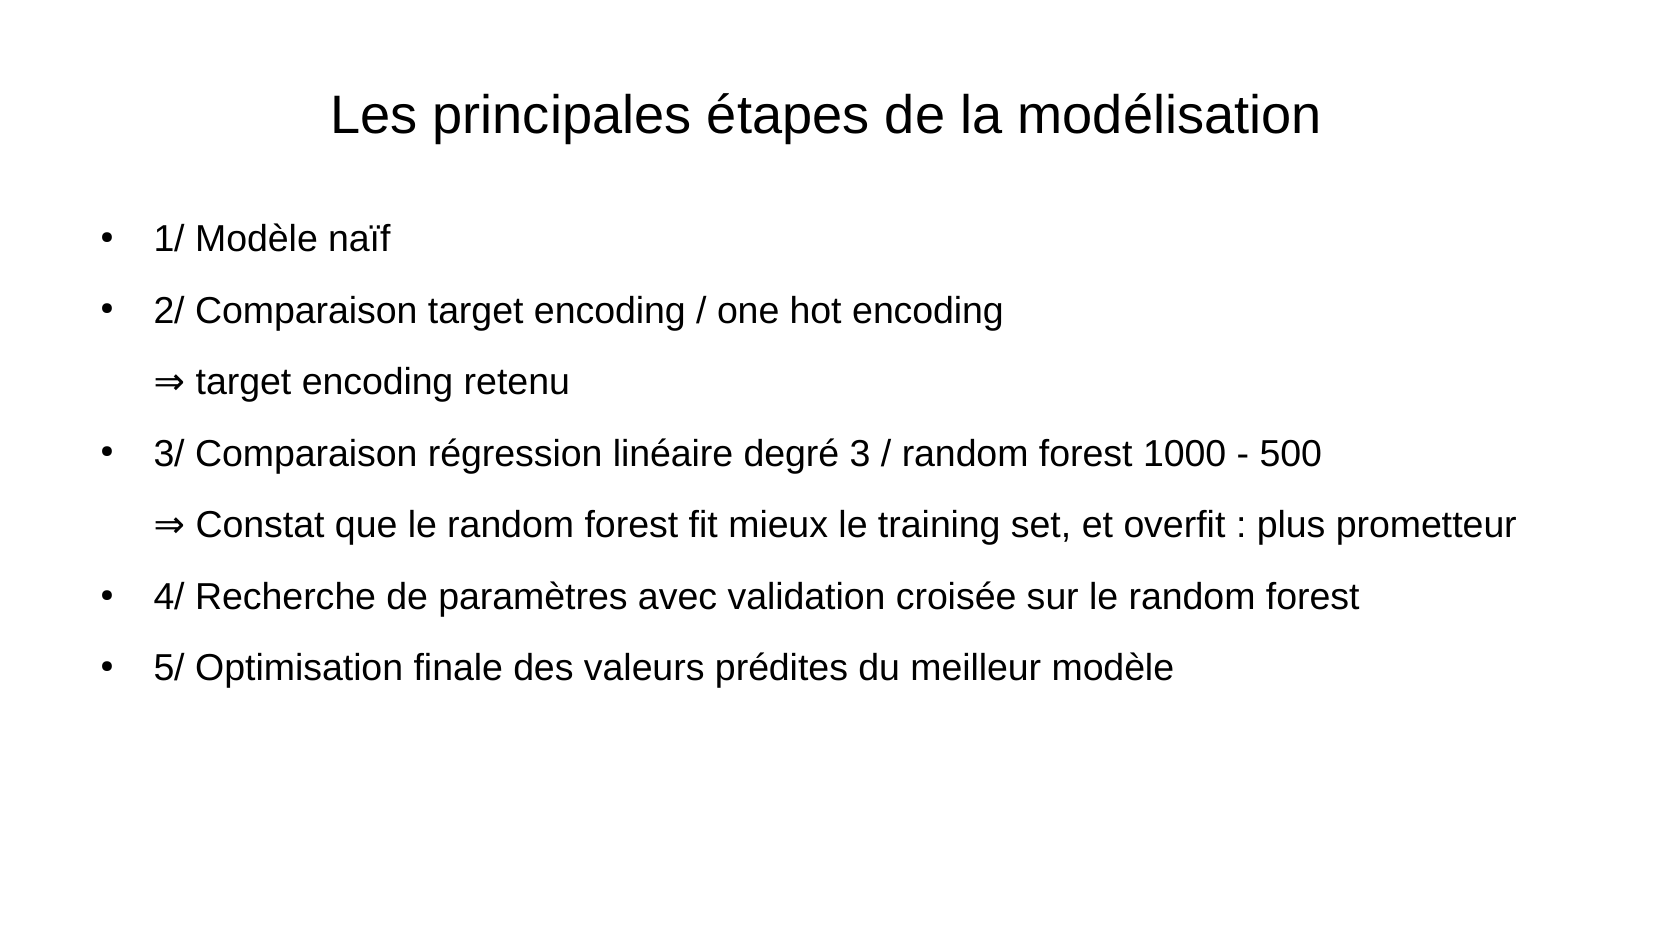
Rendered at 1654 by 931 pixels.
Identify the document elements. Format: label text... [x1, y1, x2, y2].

title Les principales étapes de la modélisation [82, 37, 1571, 193]
list 1/ Modèle naïf 2/ Comparaison target encoding / one hot encoding ⇒ target encoding retenu 3/ Comparaison régression linéaire degré 3 / random forest 1000 - 500 ⇒ Constat que le random forest fit mieux le training set, et overfit : plus prometteur 4/ Recherche de paramètres avec validation croisée sur le random forest 5/ Optimisation finale des valeurs prédites du meilleur modèle [82, 217, 1571, 758]
